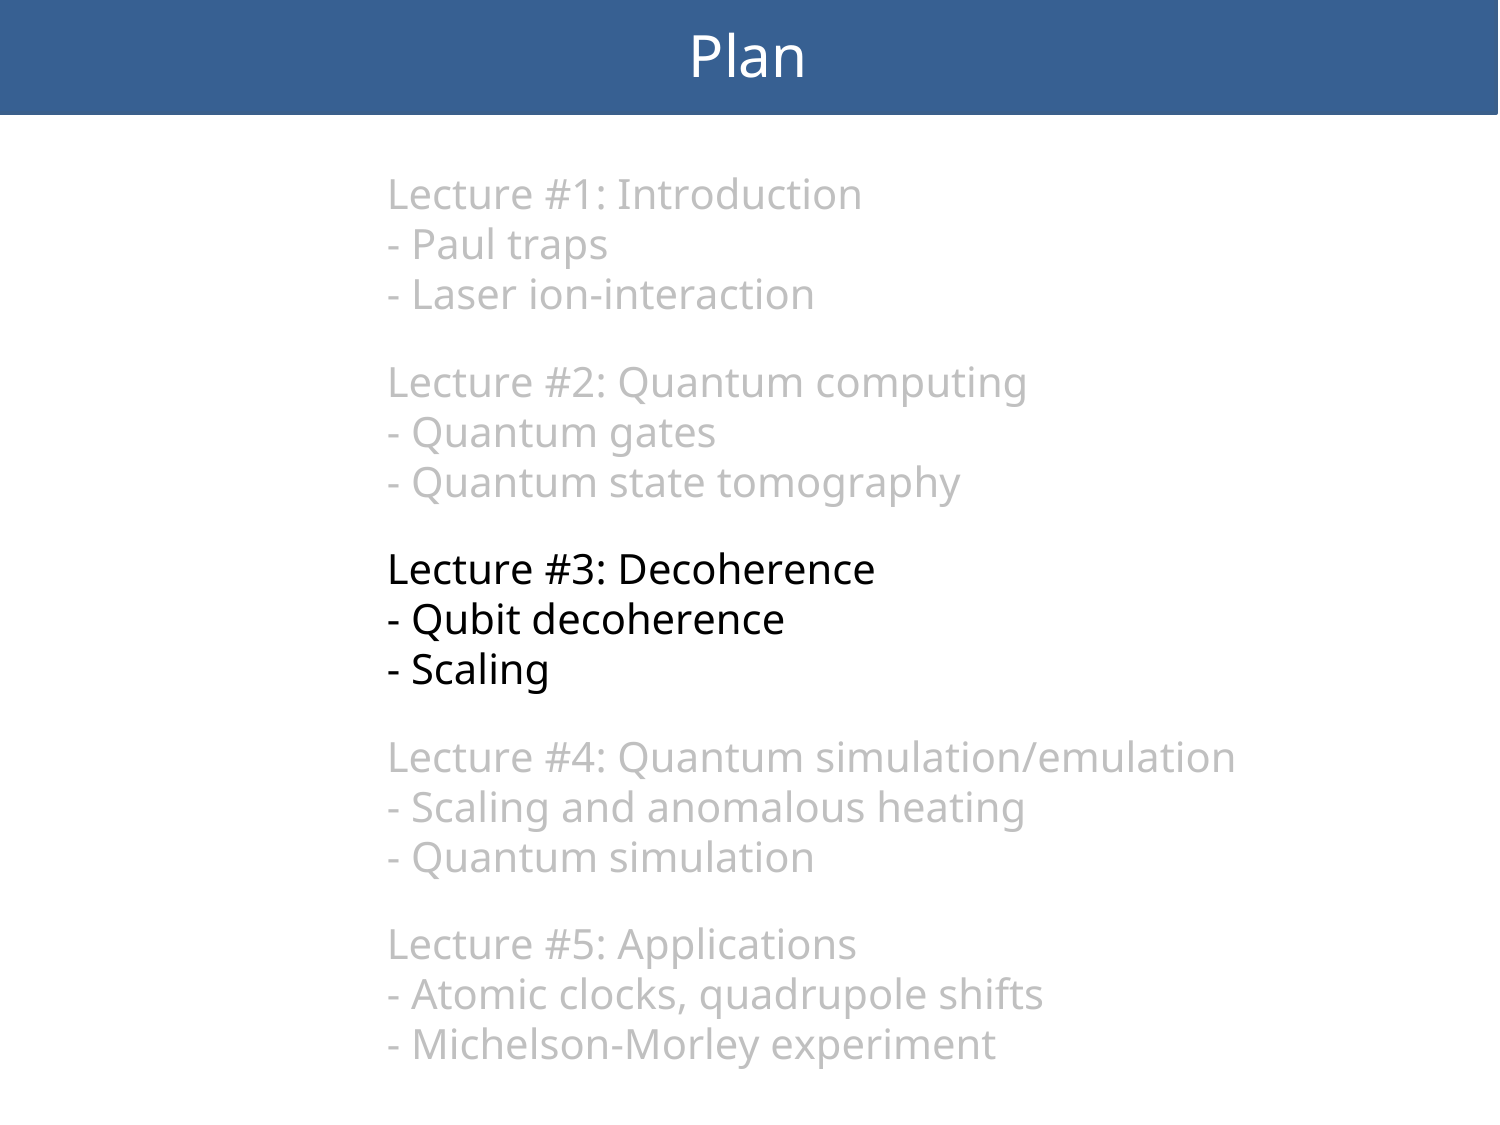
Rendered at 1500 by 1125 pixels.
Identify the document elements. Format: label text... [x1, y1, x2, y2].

title Plan [0, 0, 1497, 122]
text_box Lecture #1: Introduction - Paul traps - Laser ion-interaction Lecture #2: Quantum computing - Quantum gates - Quantum state tomography Lecture #3: Decoherence - Qubit decoherence - Scaling Lecture #4: Quantum simulation/emulation - Scaling and anomalous heating - Quantum simulation Lecture #5: Applications - Atomic clocks, quadrupole shifts - Michelson-Morley experiment [372, 160, 1199, 1076]
